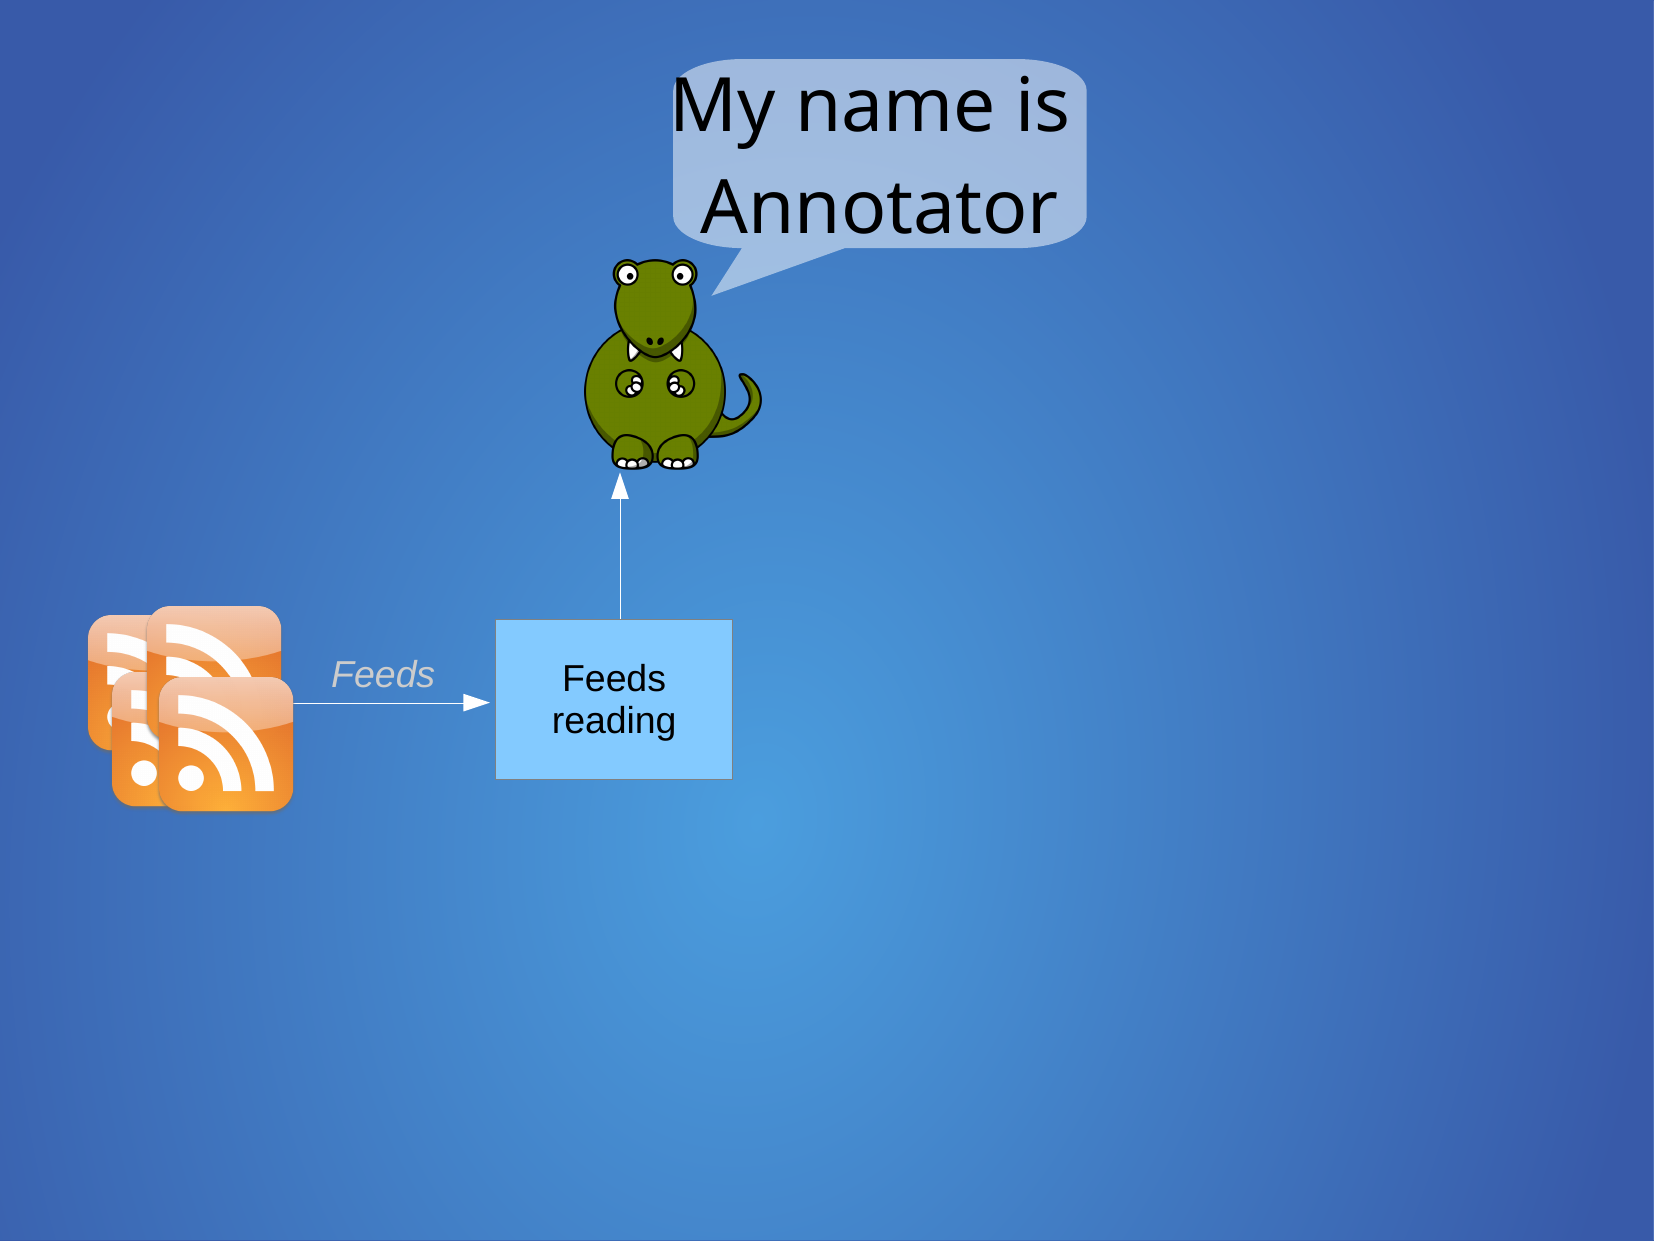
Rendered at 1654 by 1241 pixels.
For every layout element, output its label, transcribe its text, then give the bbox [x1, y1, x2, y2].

text_box Feeds [316, 645, 473, 703]
text_box My name is Annotator [673, 59, 1087, 296]
text_box Feeds reading [495, 619, 733, 780]
picture [0, 0, 1654, 1241]
